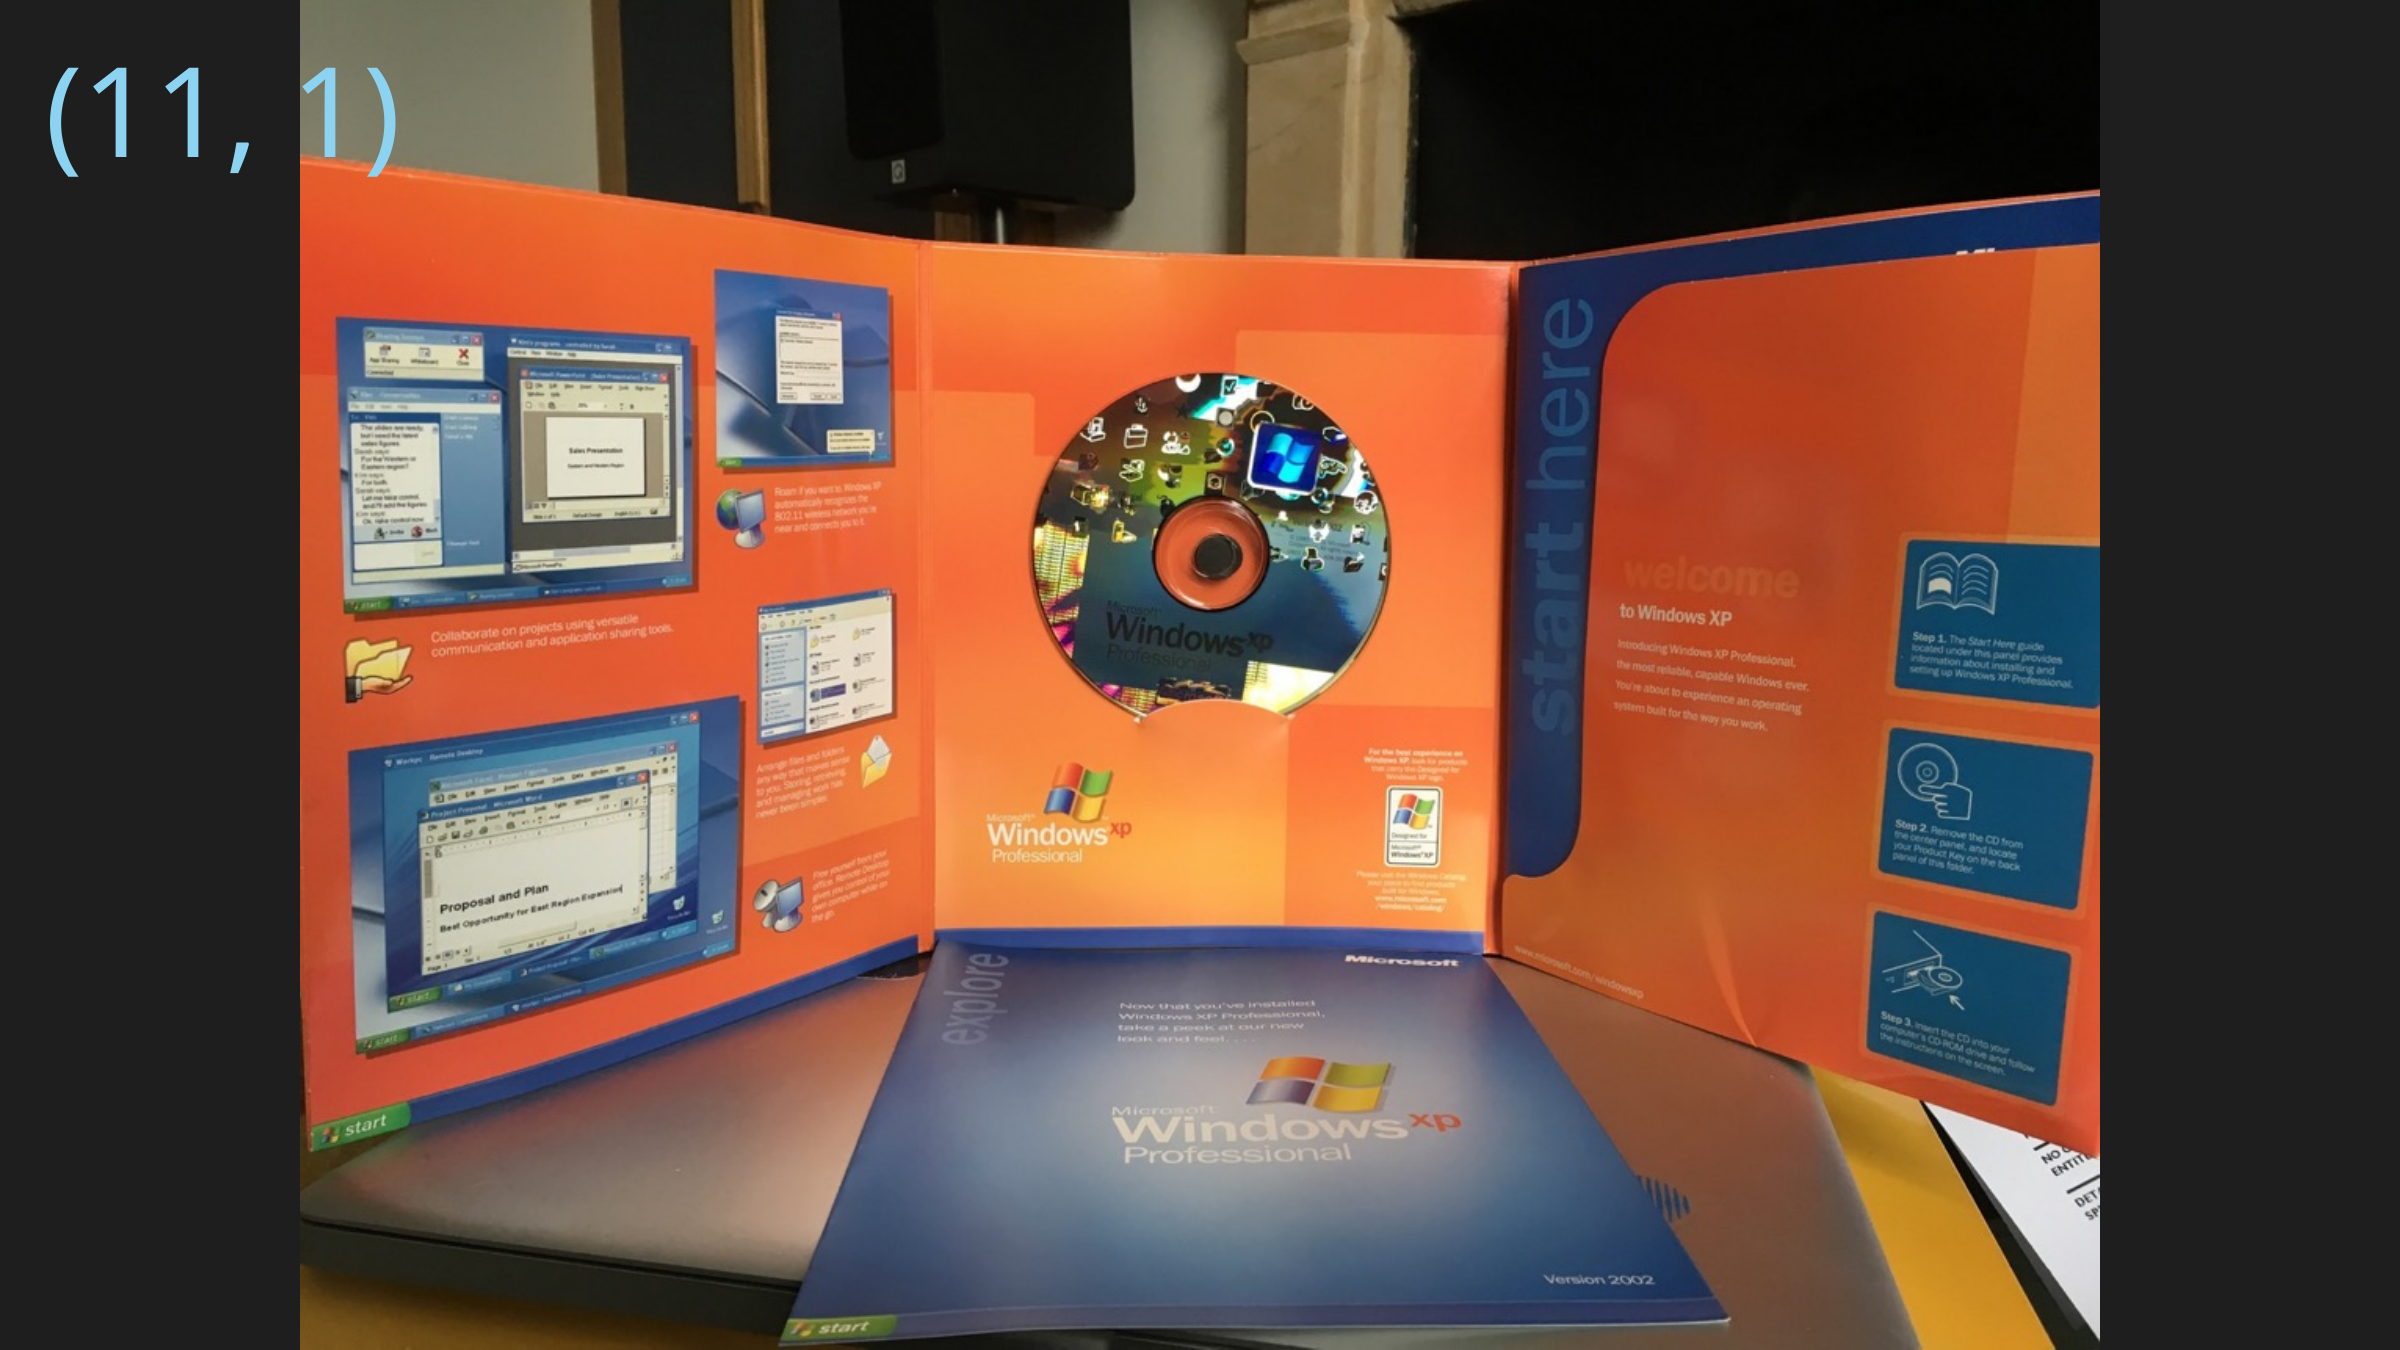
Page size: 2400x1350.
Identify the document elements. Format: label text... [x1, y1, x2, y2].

picture [300, 0, 2100, 1350]
text_box (11, 1) [30, 25, 416, 191]
